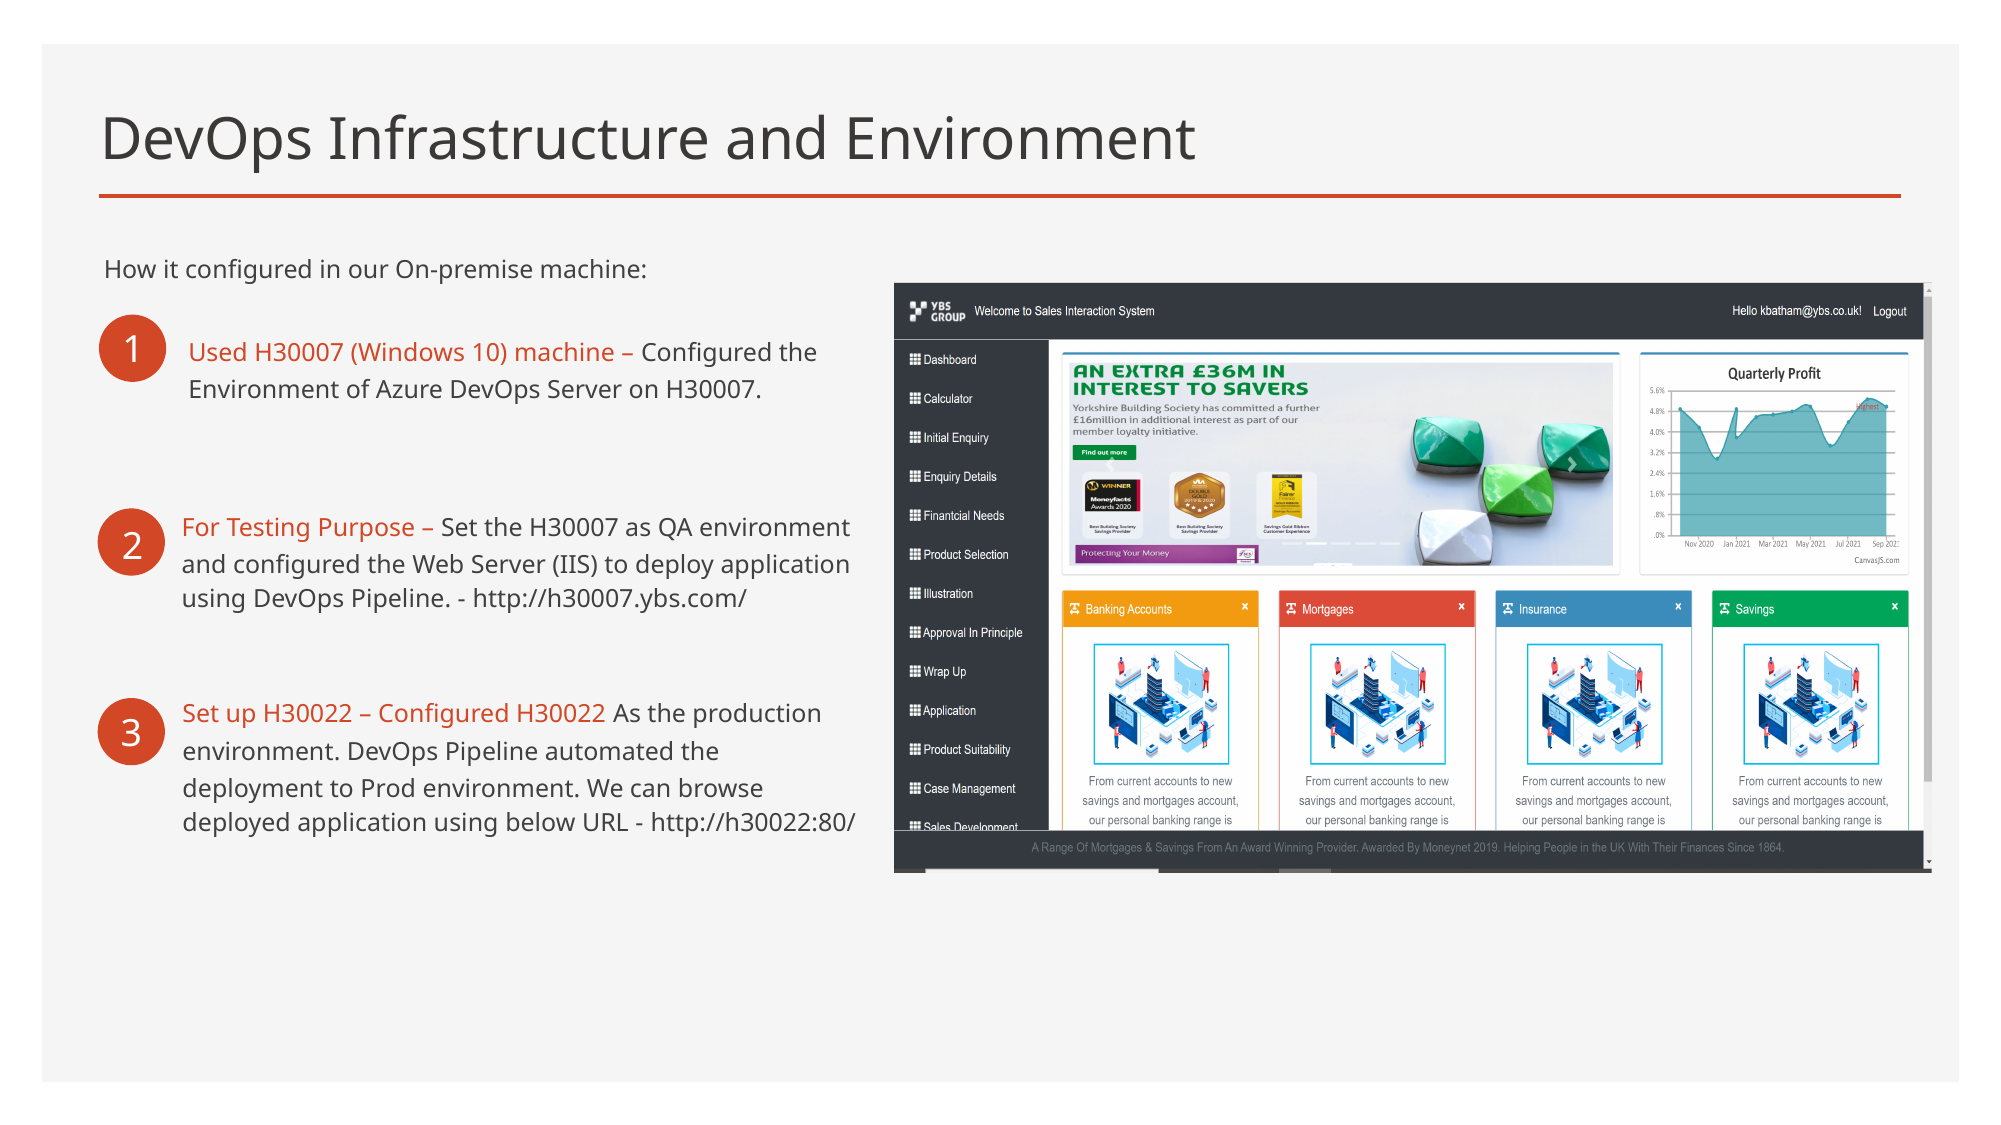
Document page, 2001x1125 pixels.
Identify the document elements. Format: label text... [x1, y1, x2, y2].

text_box Used H30007 (Windows 10) machine – Configured the Environment of Azure DevOps Server on H30007. [173, 321, 894, 493]
text_box [116, 378, 149, 382]
text_box 3 [85, 701, 167, 762]
text_box [116, 762, 146, 766]
picture [894, 282, 1932, 873]
text_box How it configured in our On-premise machine: [88, 238, 928, 317]
text_box [112, 508, 150, 514]
text_box 2 [86, 514, 166, 576]
text_box 1 [87, 317, 179, 378]
text_box Set up H30022 – Configured H30022 As the production environment. DevOps Pipeline automated the deployment to Prod environment. We can browse deployed application using below URL - http://h30022:80/ [167, 682, 883, 888]
title DevOps Infrastructure and Environment [85, 73, 1214, 179]
text_box For Testing Purpose – Set the H30007 as QA environment and configured the Web Server (IIS) to deploy application using DevOps Pipeline. - http://h30007.ybs.com/ [166, 496, 894, 684]
